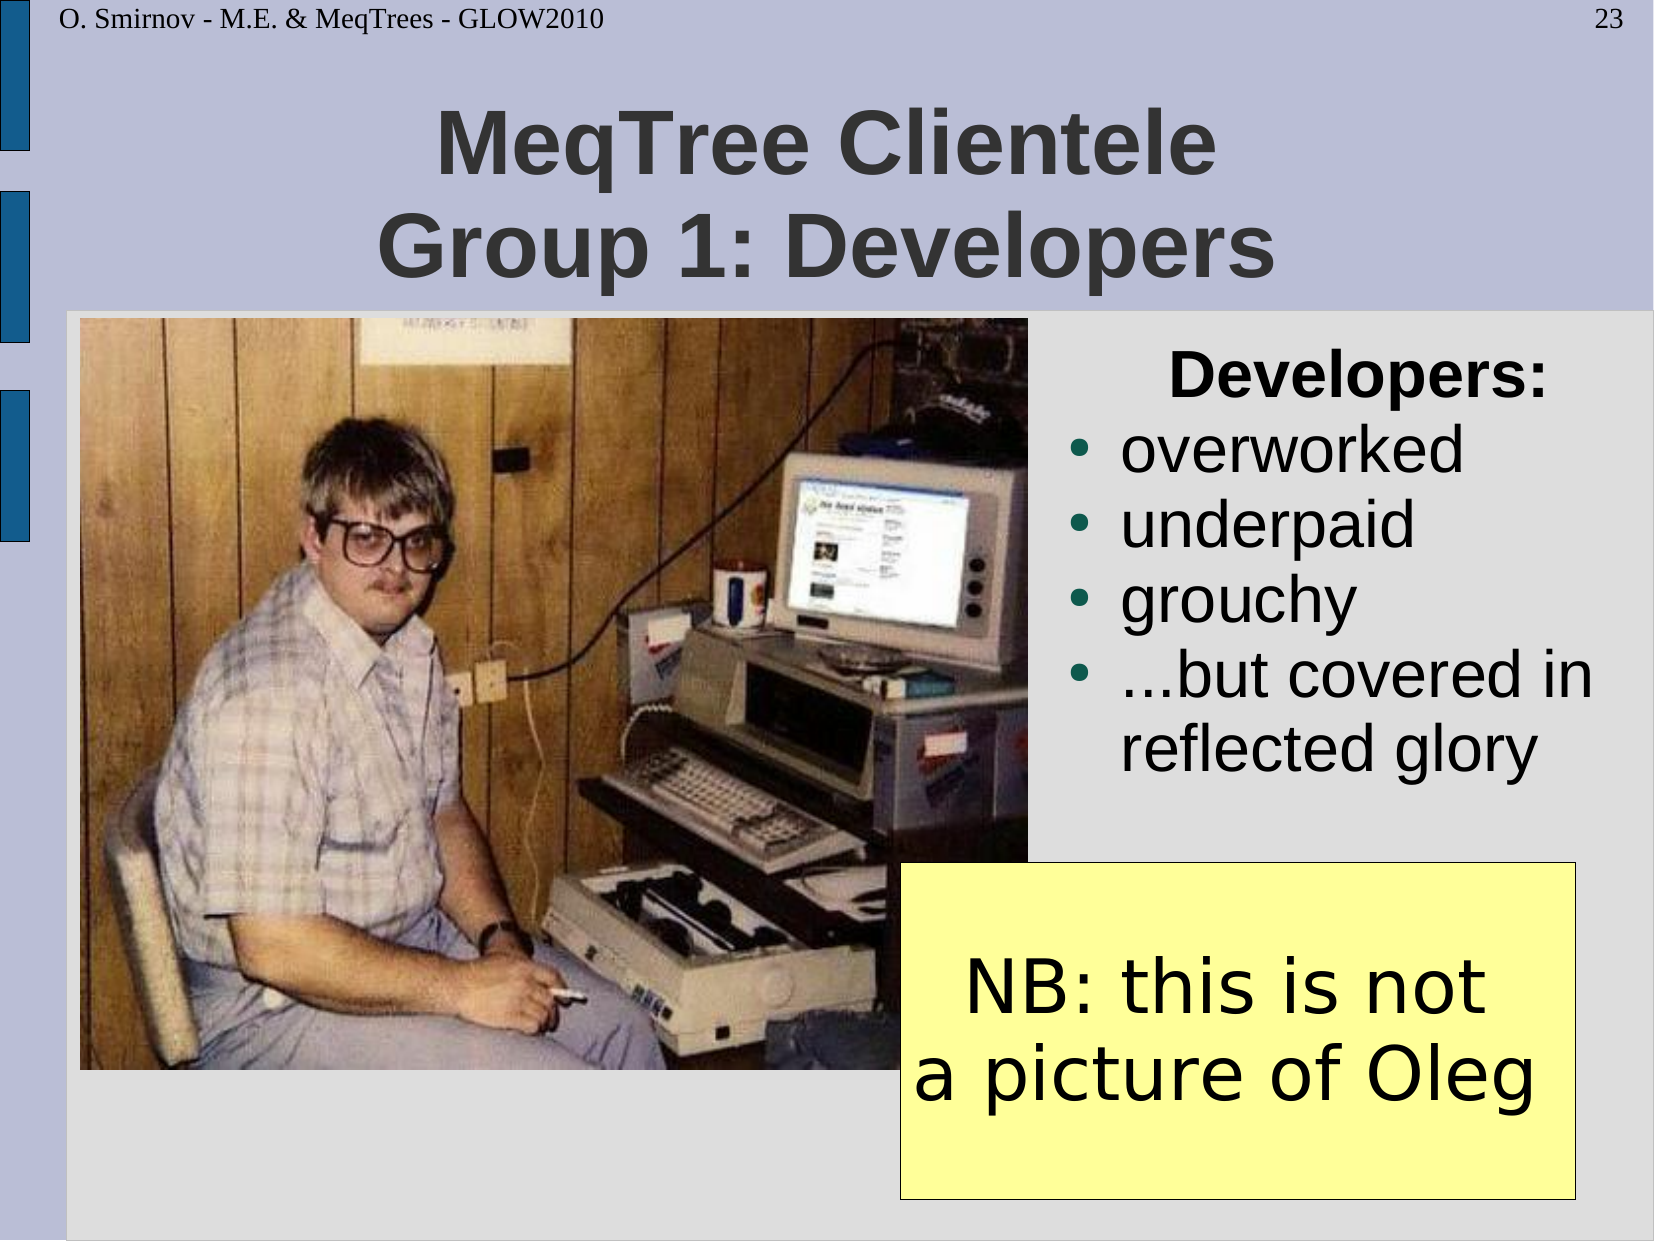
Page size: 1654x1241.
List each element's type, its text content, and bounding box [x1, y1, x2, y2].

title MeqTree Clientele Group 1: Developers [121, 91, 1534, 299]
list Developers: overworked underpaid grouchy ...but covered in reflected glory [1050, 337, 1651, 901]
picture [80, 318, 1028, 1071]
text_box NB: this is not a picture of Oleg [900, 862, 1576, 1200]
